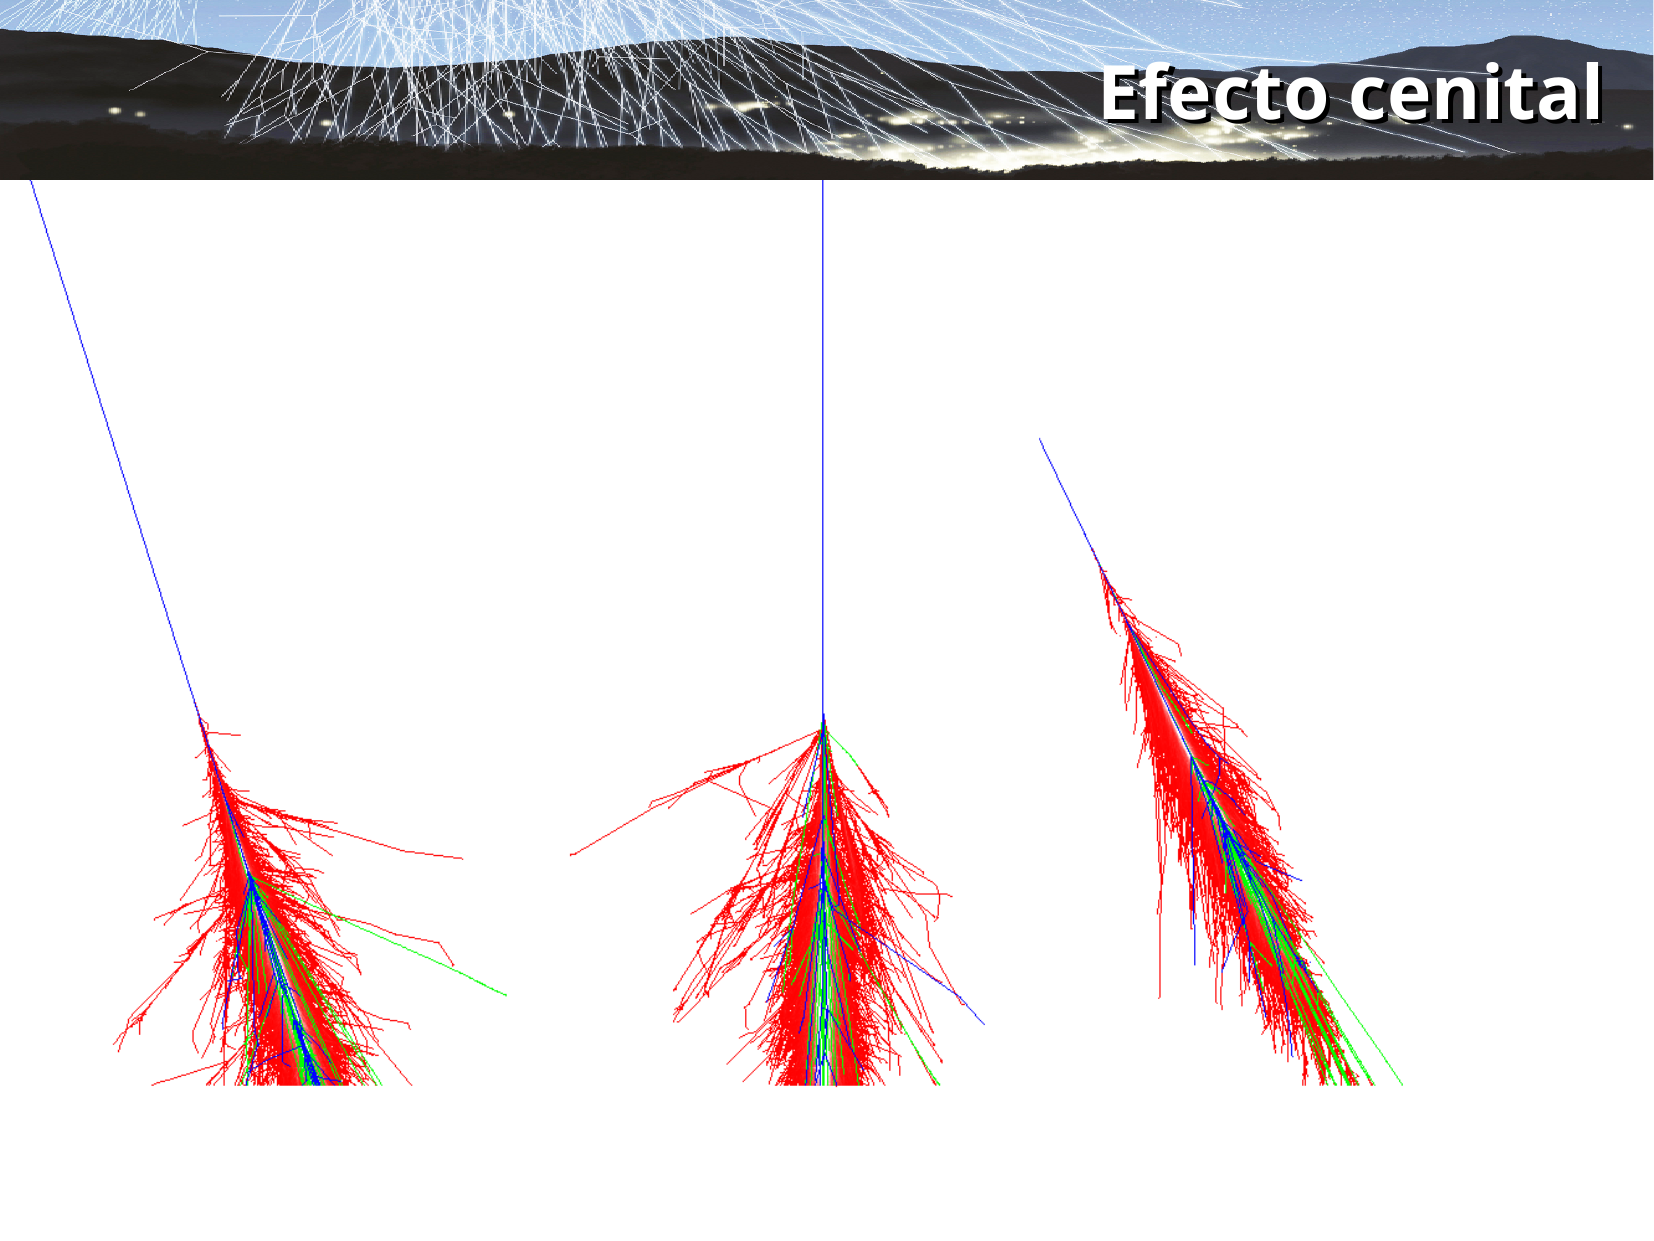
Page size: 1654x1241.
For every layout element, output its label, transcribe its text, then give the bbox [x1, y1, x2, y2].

title Efecto cenital [45, 15, 1606, 166]
picture [0, 0, 1654, 1241]
